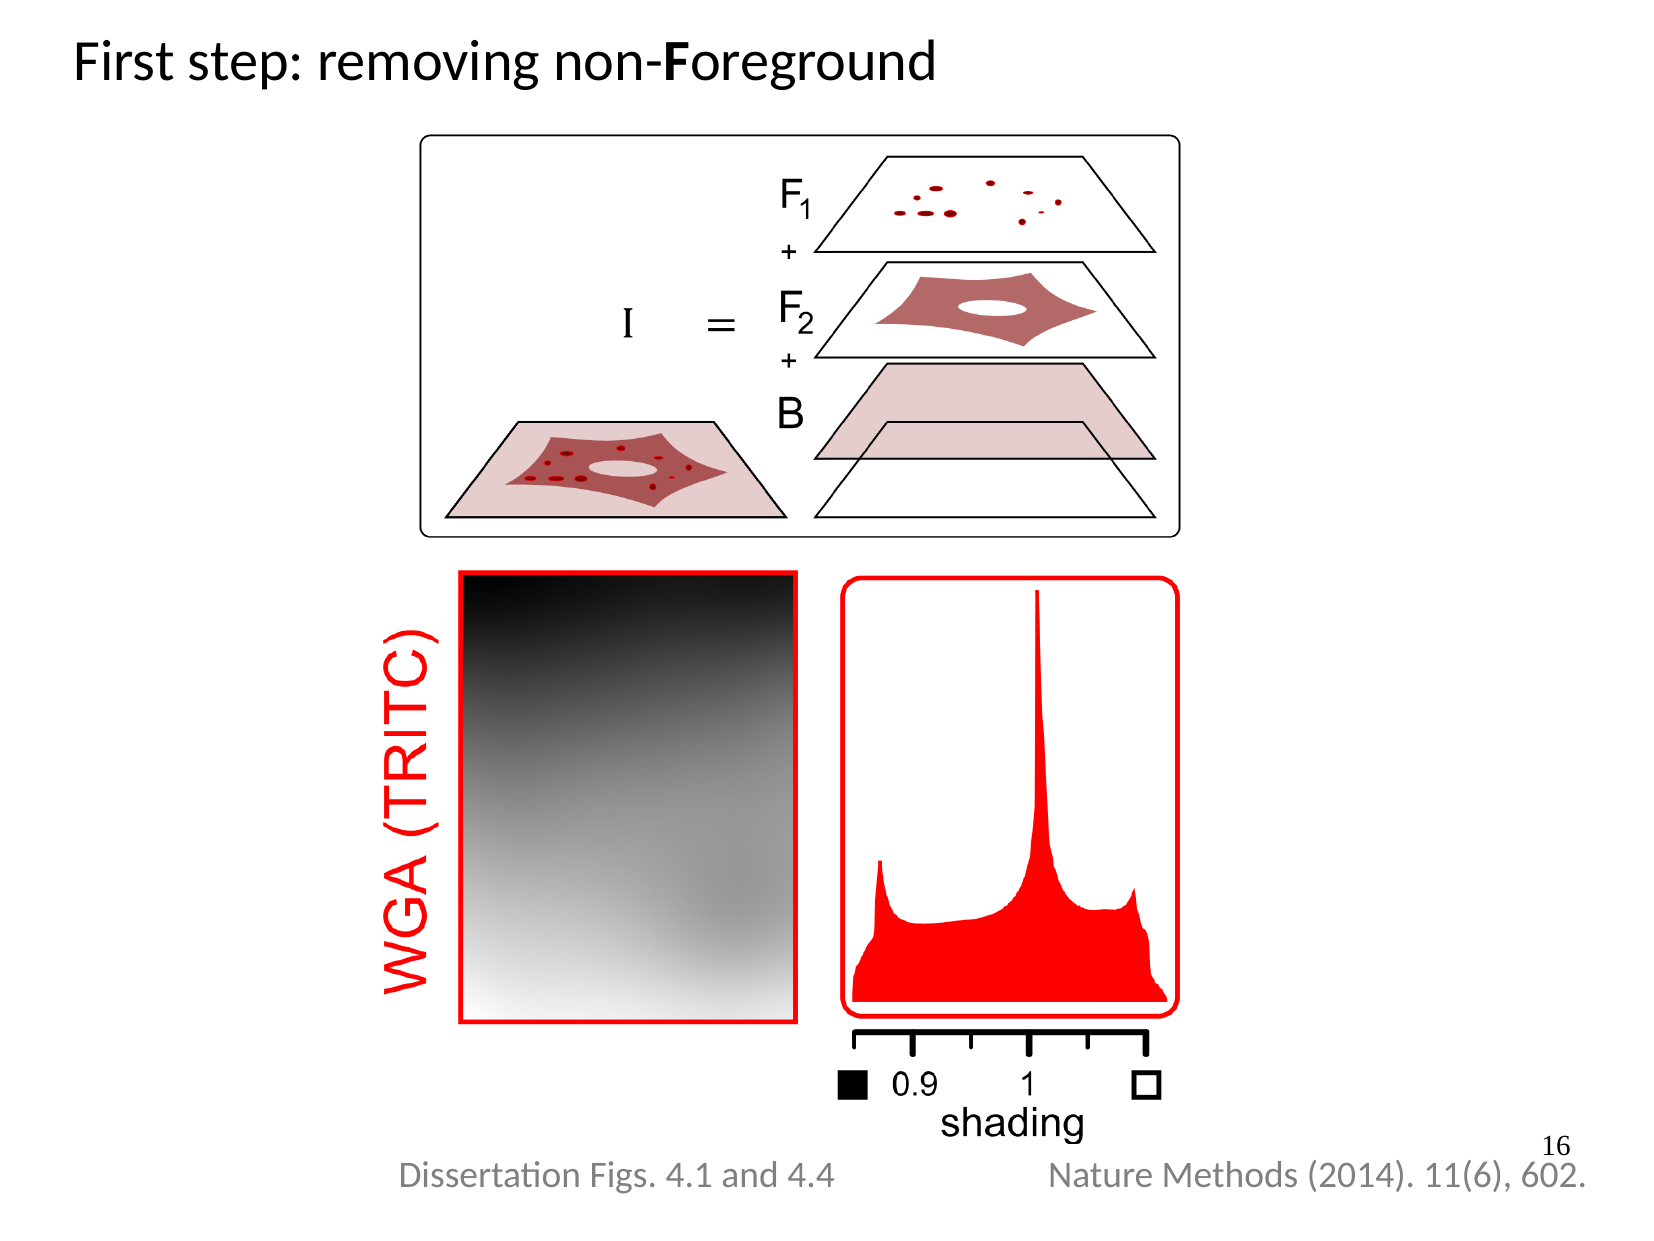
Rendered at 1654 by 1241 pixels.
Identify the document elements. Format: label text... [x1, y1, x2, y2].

text_box Nature Methods (2014). 11(6), 602. [1033, 1151, 1654, 1233]
text_box Dissertation Figs. 4.1 and 4.4 [383, 1151, 1033, 1233]
text_box First step: removing non-Foreground [59, 29, 1536, 148]
picture [383, 566, 1182, 1144]
picture [416, 134, 1182, 539]
